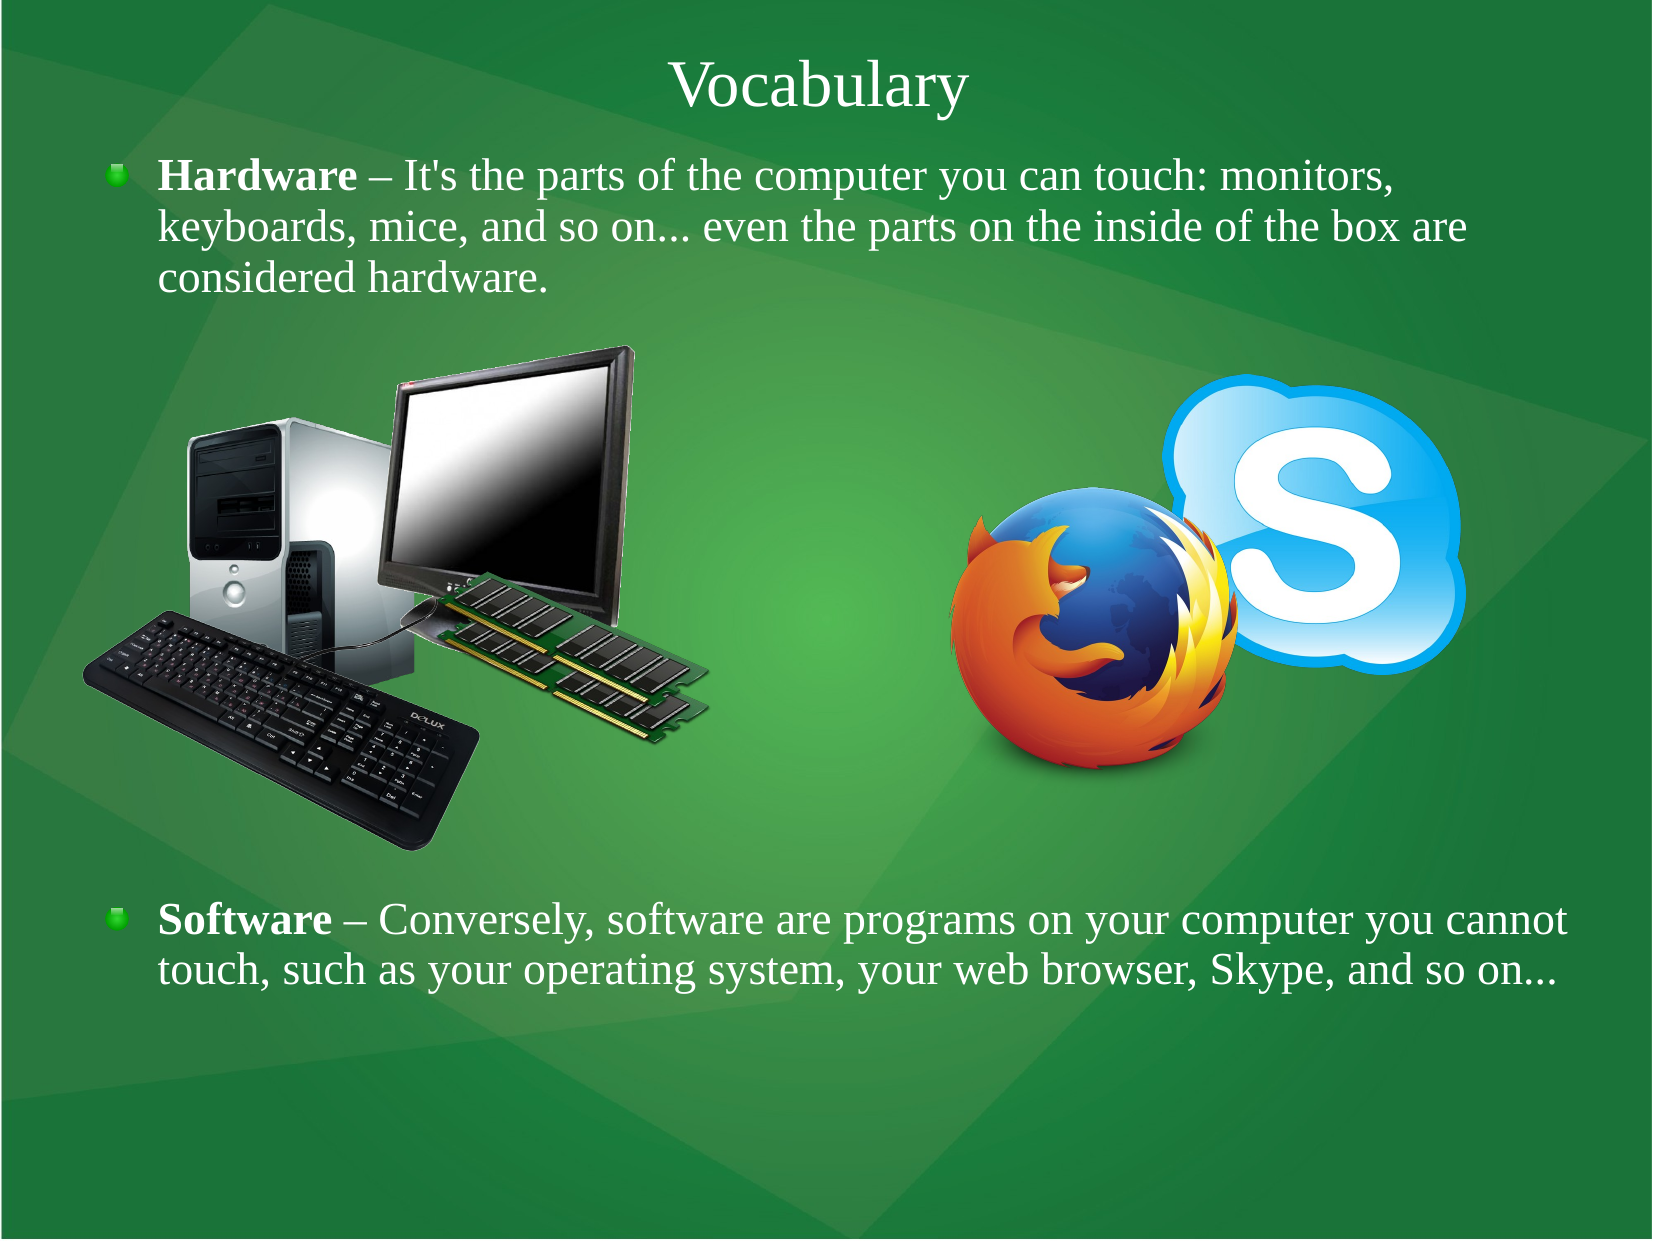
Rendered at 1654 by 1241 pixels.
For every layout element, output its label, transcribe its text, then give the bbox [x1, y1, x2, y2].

picture [1391, 609, 1466, 676]
title Vocabulary [75, 0, 1564, 188]
picture [0, 0, 1652, 1241]
picture [948, 386, 1454, 788]
picture [1162, 374, 1238, 448]
list Hardware – It's the parts of the computer you can touch: monitors, keyboards, mice, and so on... even the parts on the inside of the box are considered hardware. Software – Conversely, software are programs on your computer you cannot touch, such as your operating system, your web browser, Skype, and so on... [86, 149, 1576, 1160]
picture [1256, 374, 1466, 578]
